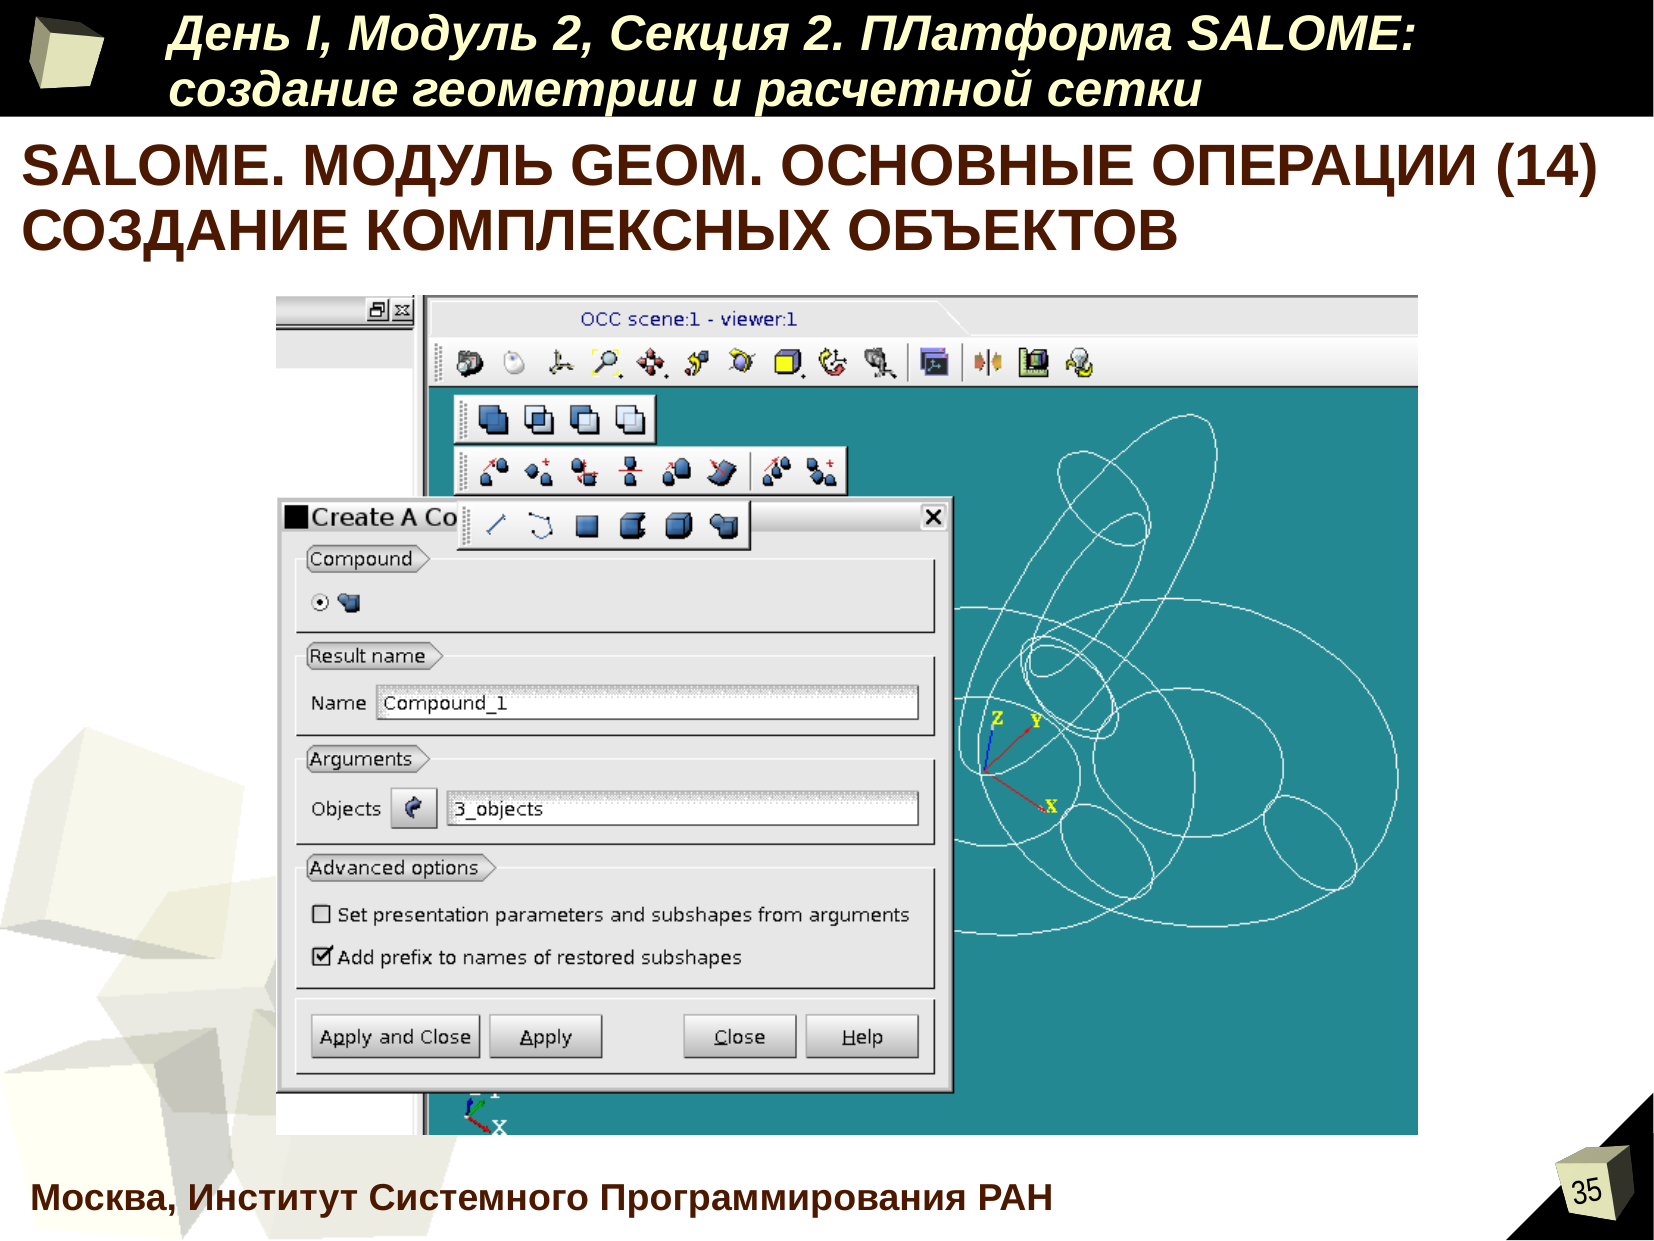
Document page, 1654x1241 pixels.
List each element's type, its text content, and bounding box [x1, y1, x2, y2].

picture [464, 1193, 472, 1198]
text_box SALOME. МОДУЛЬ GEOM. ОСНОВНЫЕ ОПЕРАЦИИ (14) СОЗДАНИЕ КОМПЛЕКСНЫХ ОБЪЕКТОВ [6, 125, 1654, 271]
picture [0, 295, 1418, 1241]
